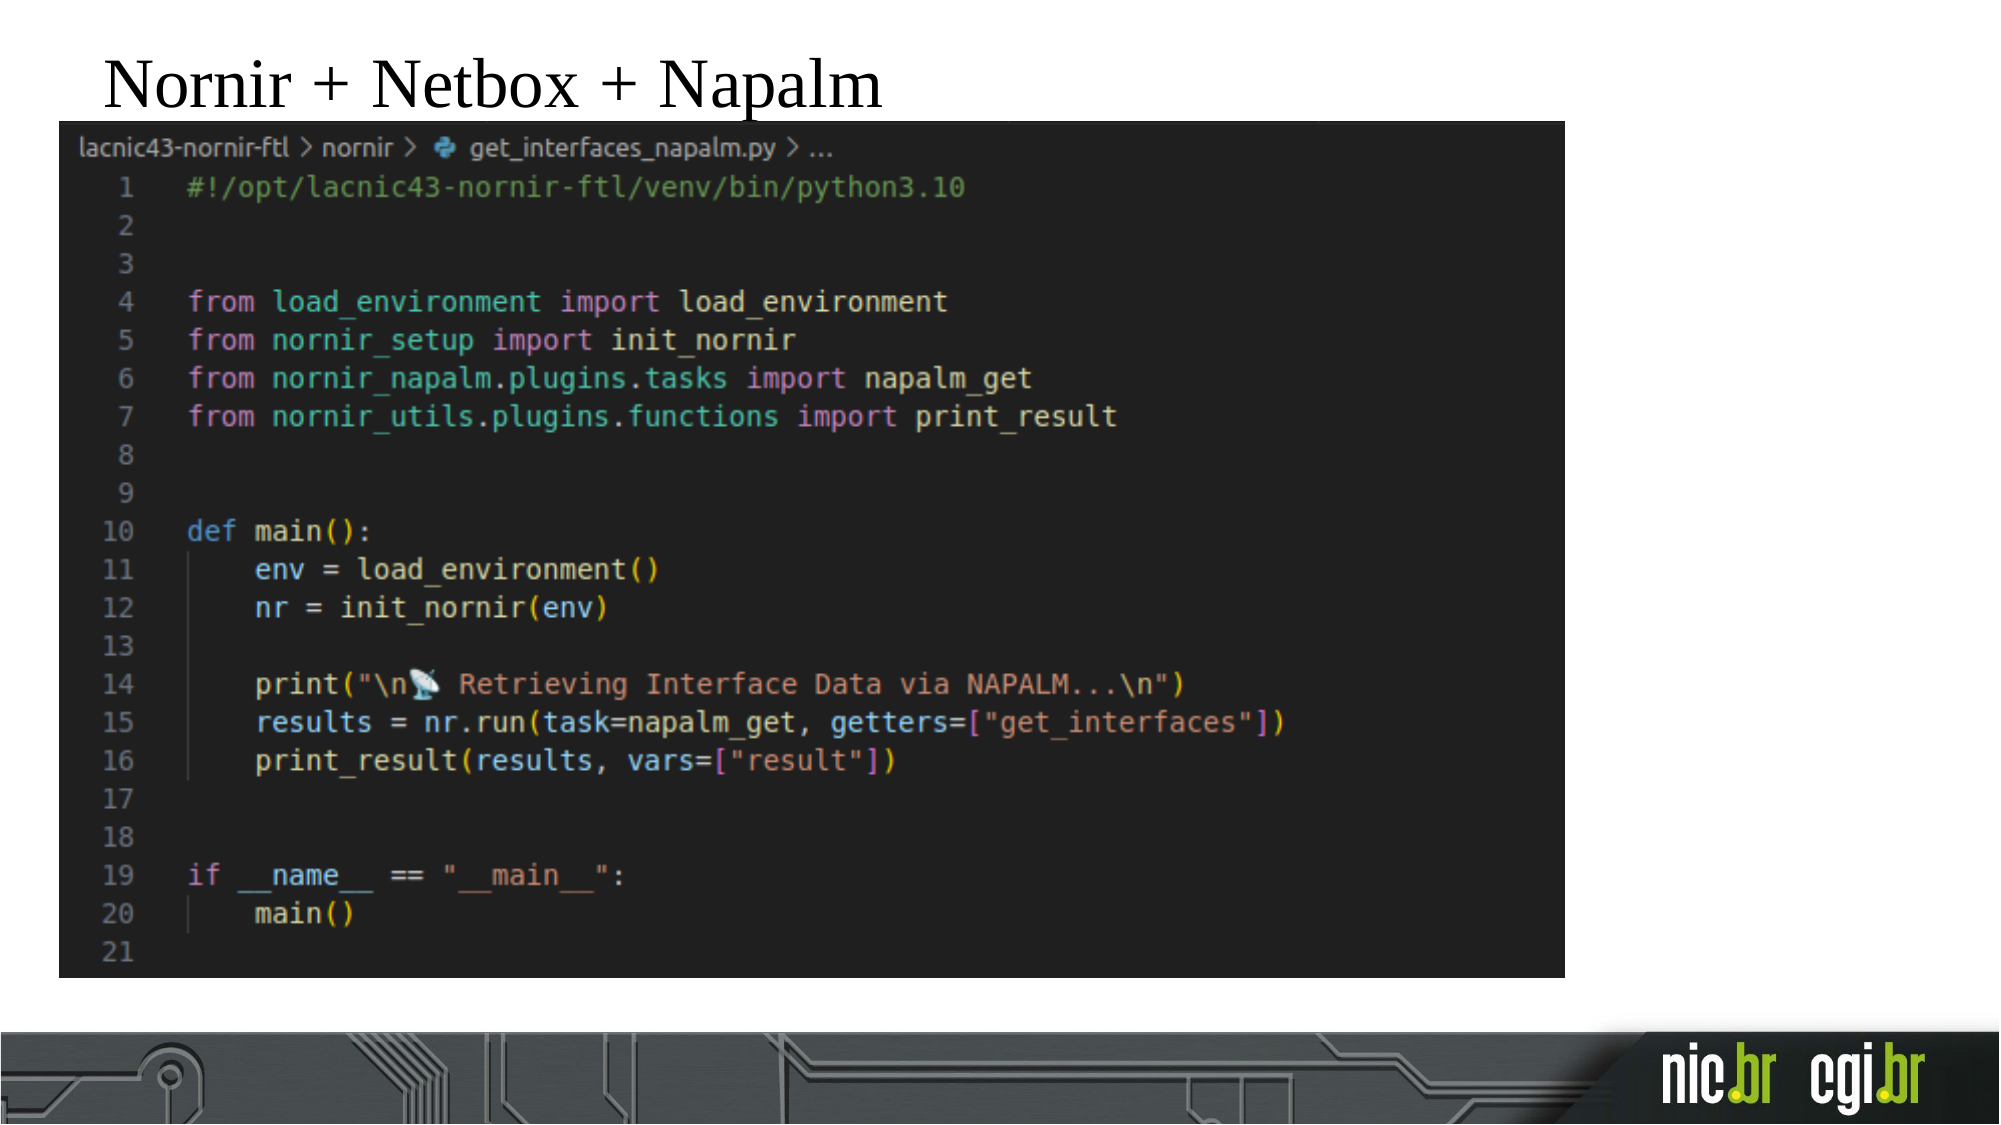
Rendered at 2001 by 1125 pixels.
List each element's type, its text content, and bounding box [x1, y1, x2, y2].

title Nornir + Netbox + Napalm [78, 36, 1923, 122]
picture [0, 0, 1999, 1124]
